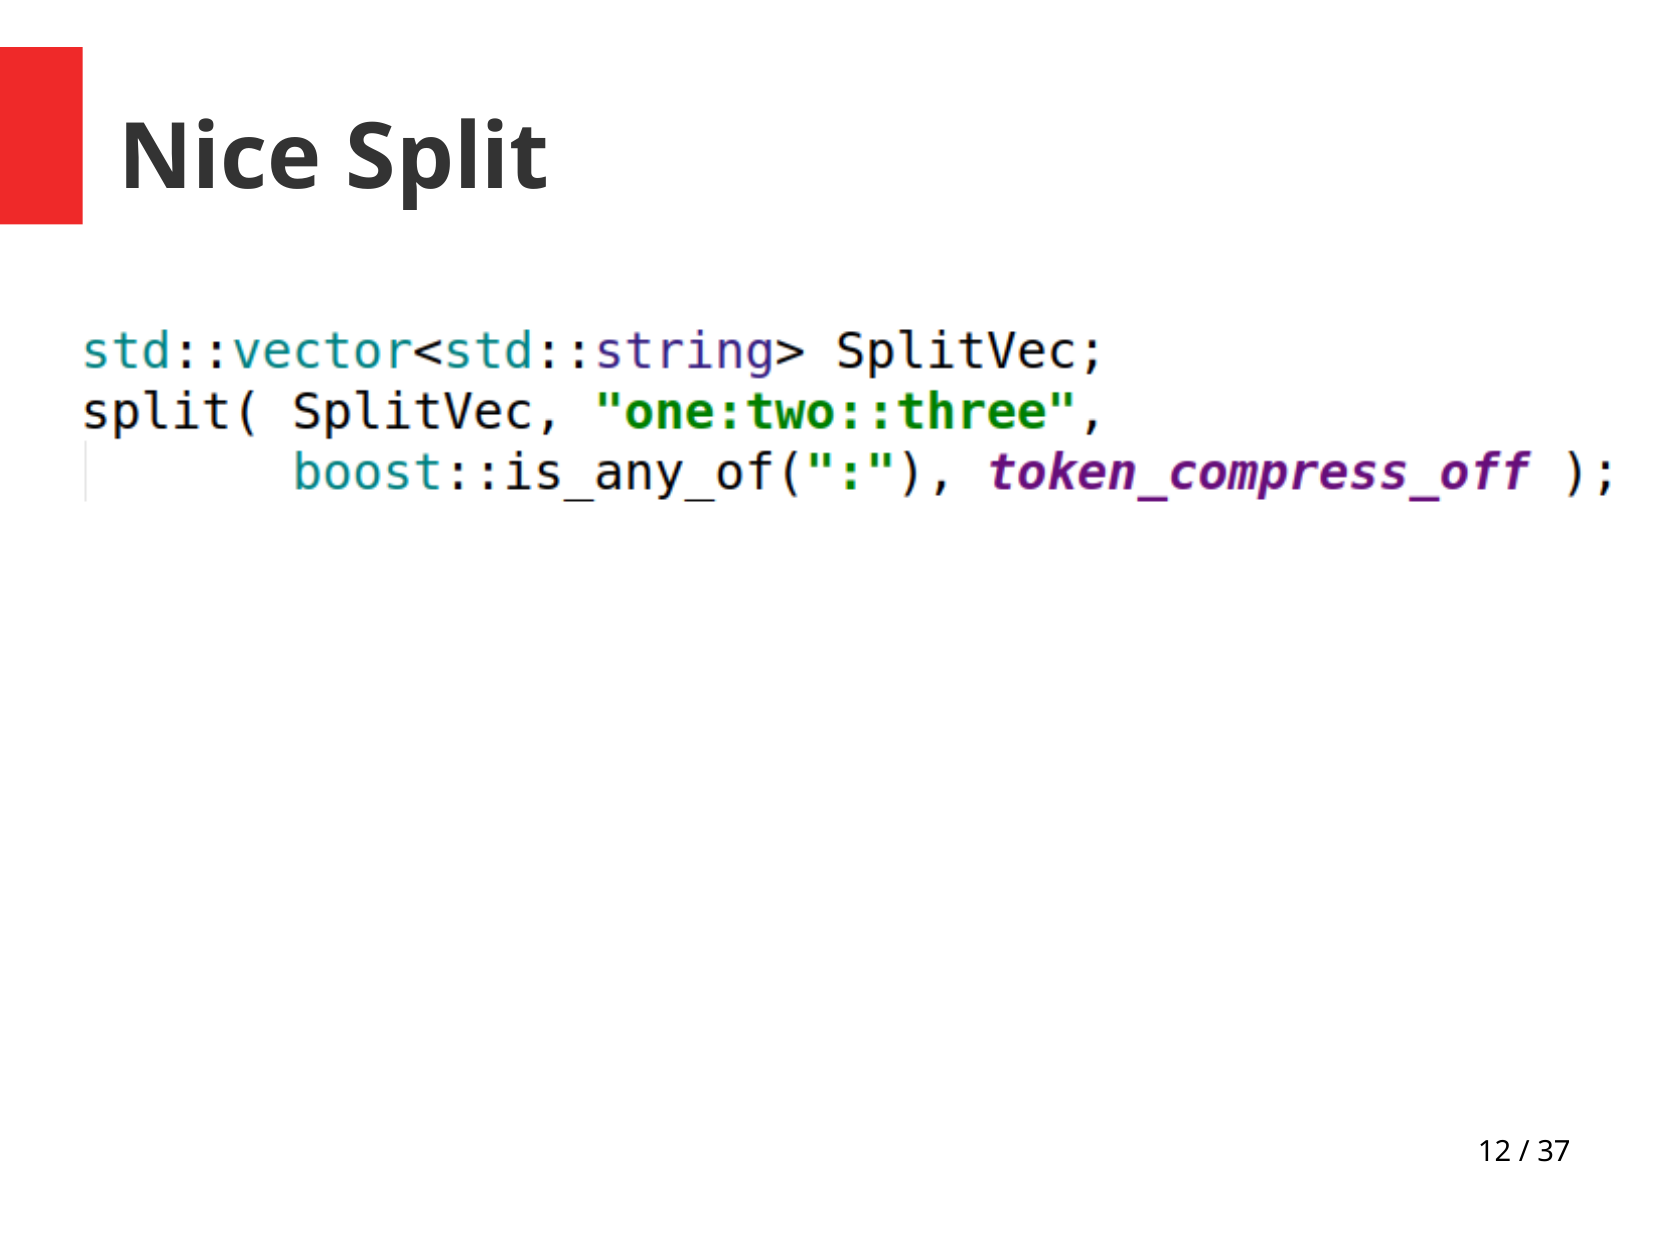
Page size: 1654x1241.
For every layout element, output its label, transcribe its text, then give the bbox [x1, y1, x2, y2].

picture [79, 318, 1619, 508]
title Nice Split [118, 49, 1571, 257]
